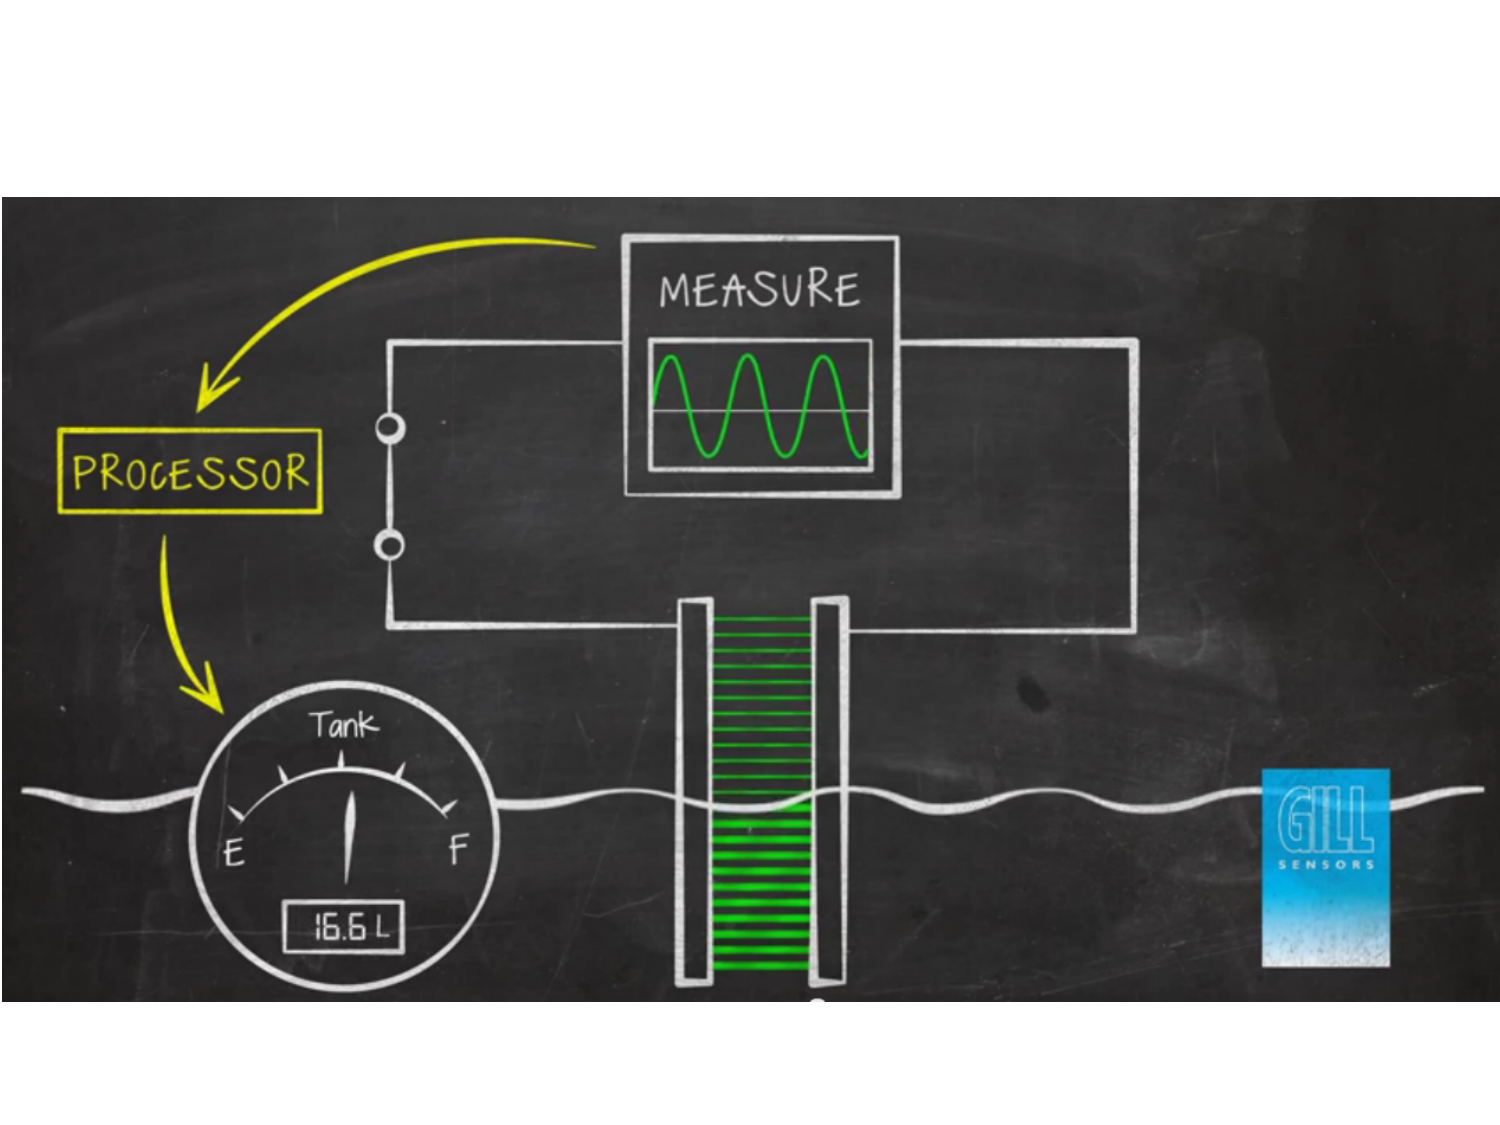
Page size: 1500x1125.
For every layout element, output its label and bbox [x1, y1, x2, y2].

picture [2, 197, 1500, 1002]
